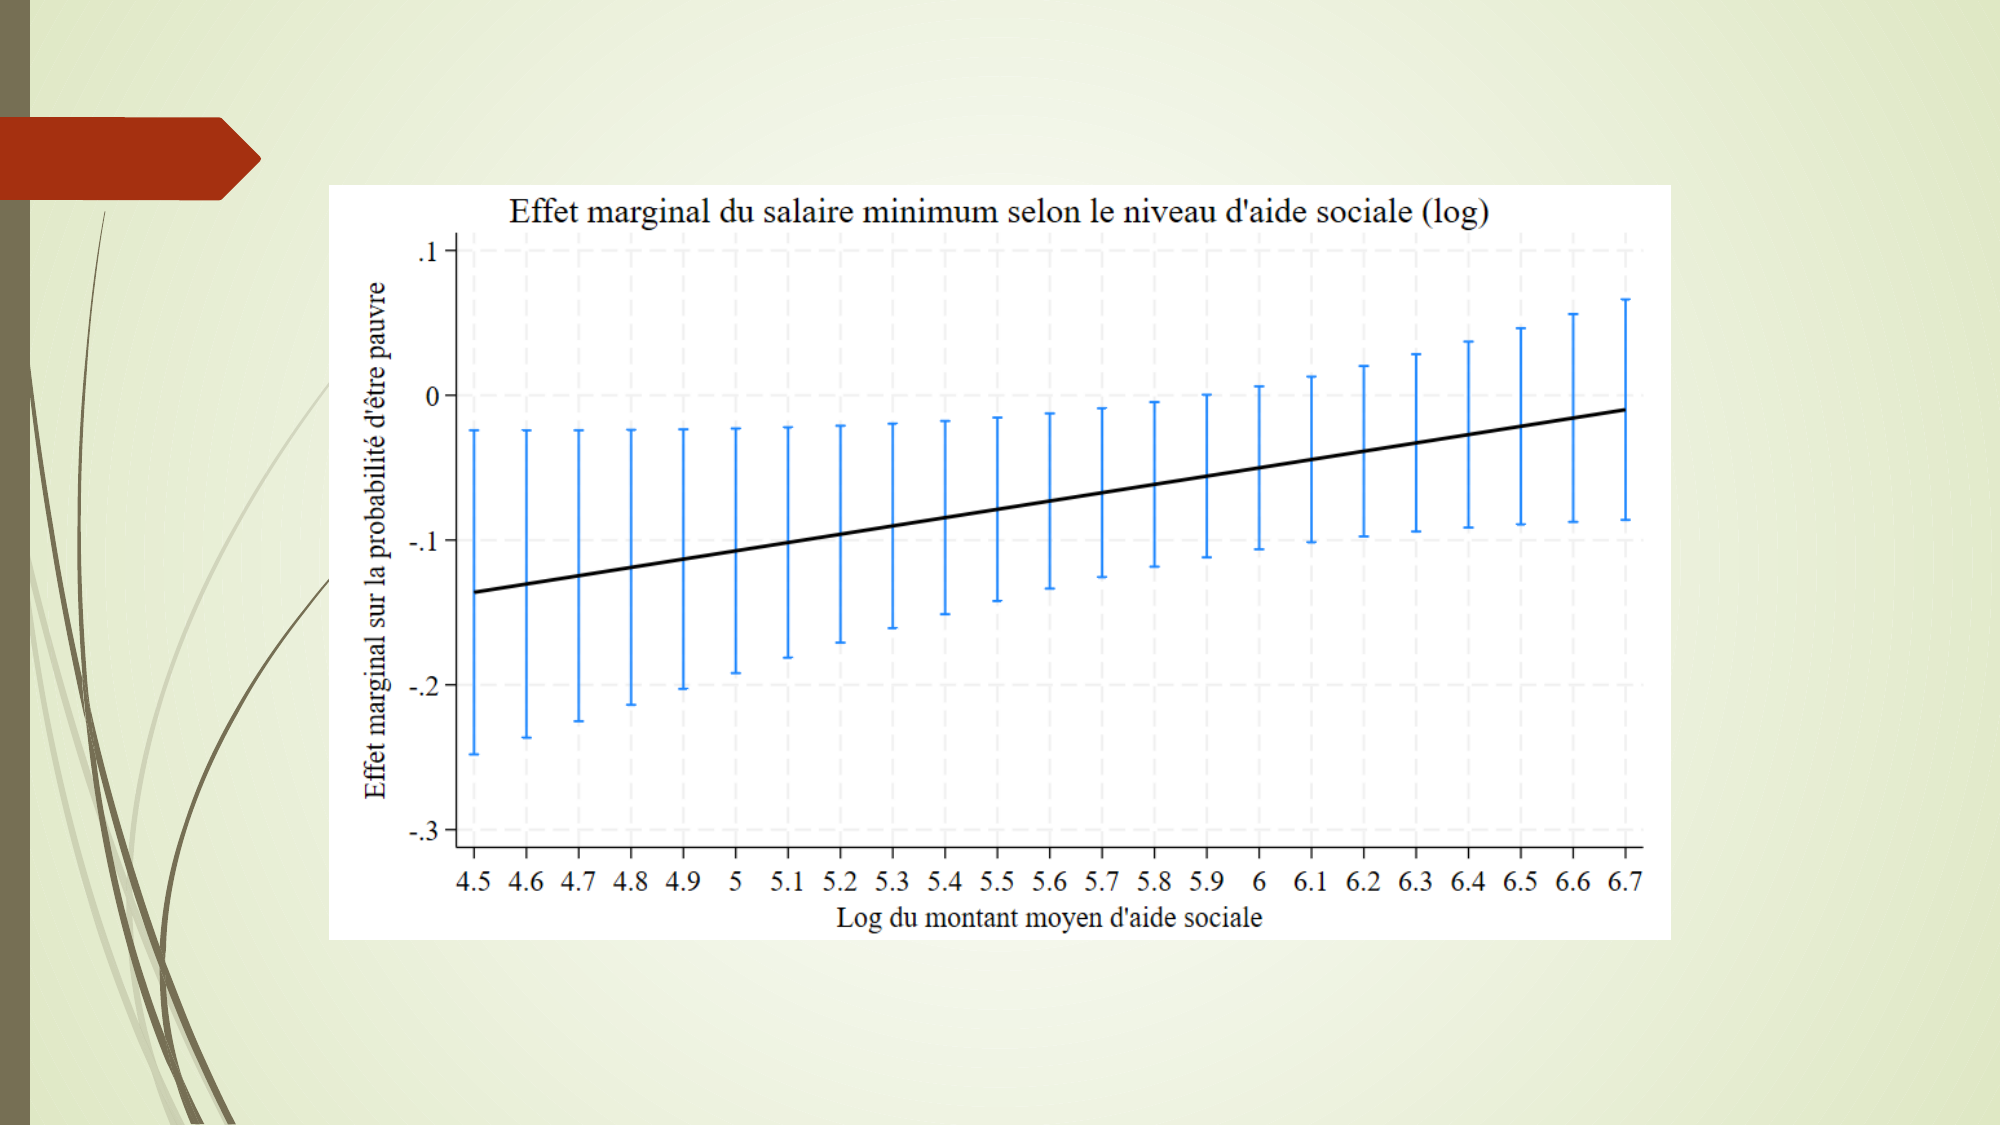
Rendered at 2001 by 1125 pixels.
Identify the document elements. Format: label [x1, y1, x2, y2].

picture [329, 185, 1671, 940]
